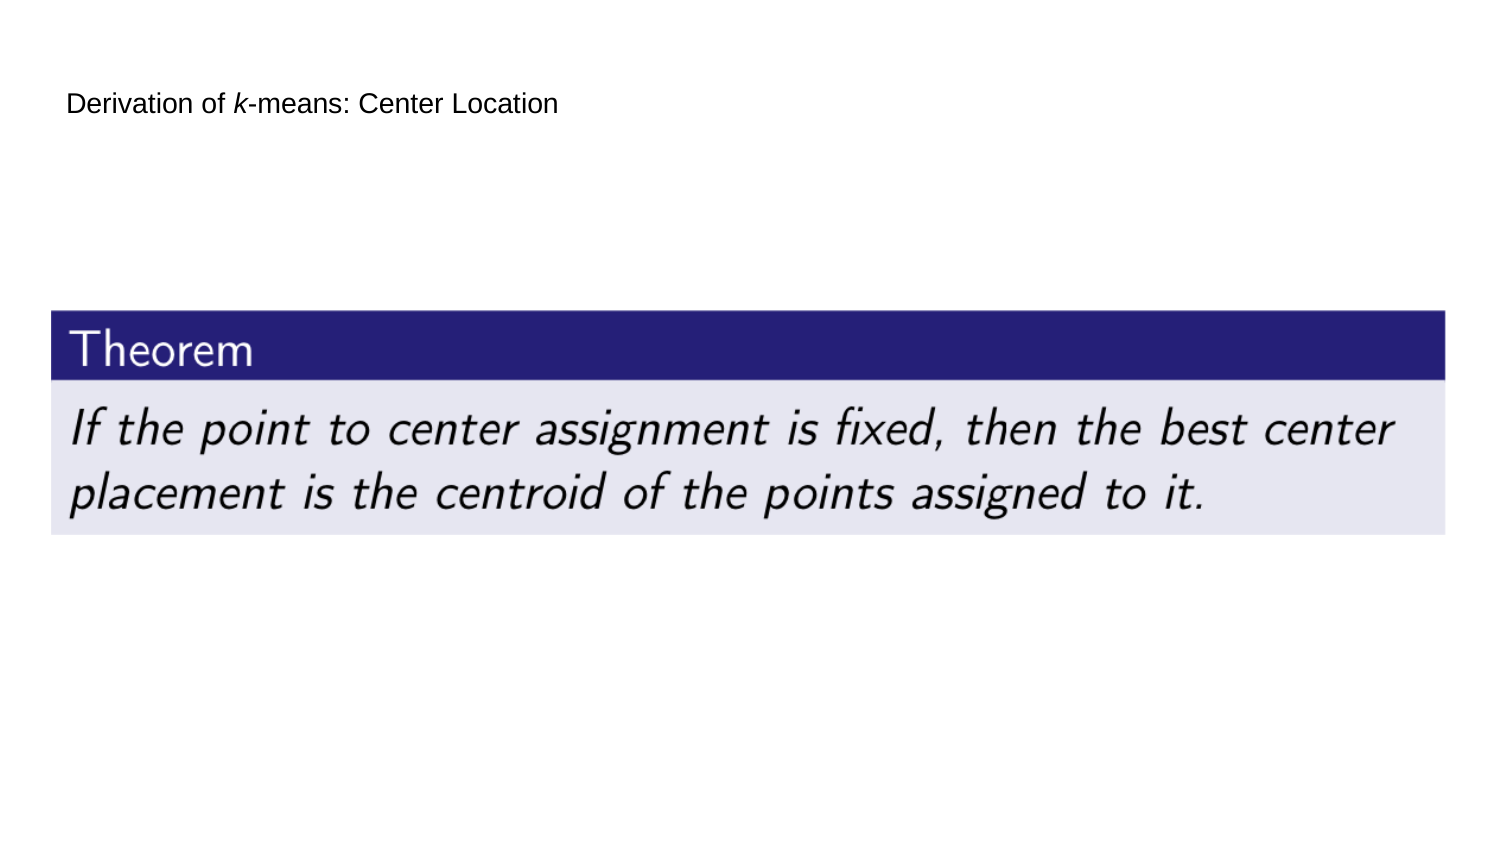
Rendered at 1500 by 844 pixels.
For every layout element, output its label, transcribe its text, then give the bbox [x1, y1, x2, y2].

picture [51, 309, 1449, 535]
title Derivation of k-means: Center Location [51, 72, 1449, 167]
